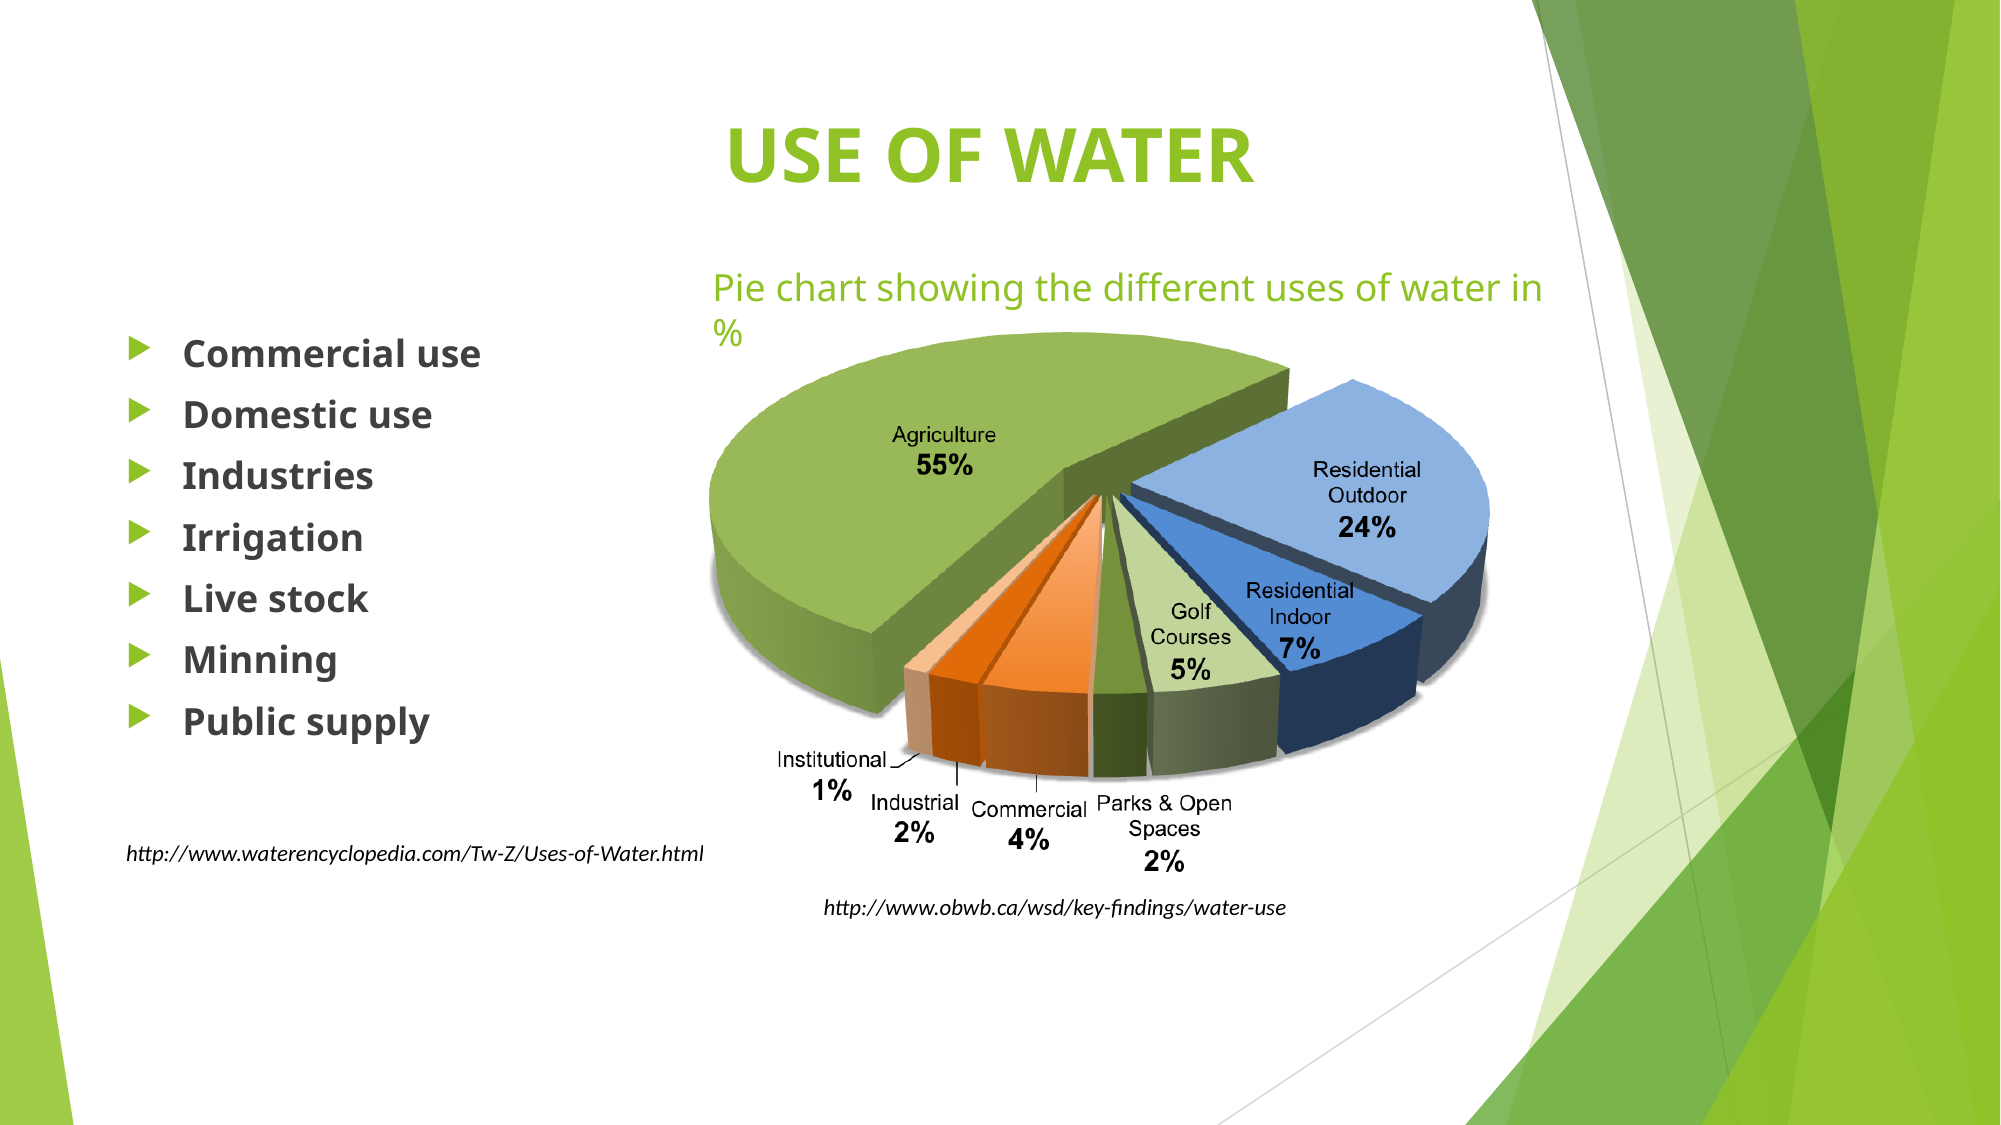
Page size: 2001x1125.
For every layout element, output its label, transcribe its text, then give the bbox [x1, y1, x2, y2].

text_box http://www.obwb.ca/wsd/key-findings/water-use [808, 884, 1641, 928]
text_box http://www.waterencyclopedia.com/Tw-Z/Uses-of-Water.html [111, 830, 703, 874]
text_box Pie chart showing the different uses of water in % [697, 256, 1587, 317]
picture [703, 328, 1494, 874]
title USE OF WATER [294, 99, 1706, 317]
list Commercial use Domestic use Industries Irrigation Live stock Minning Public supply [111, 327, 714, 830]
